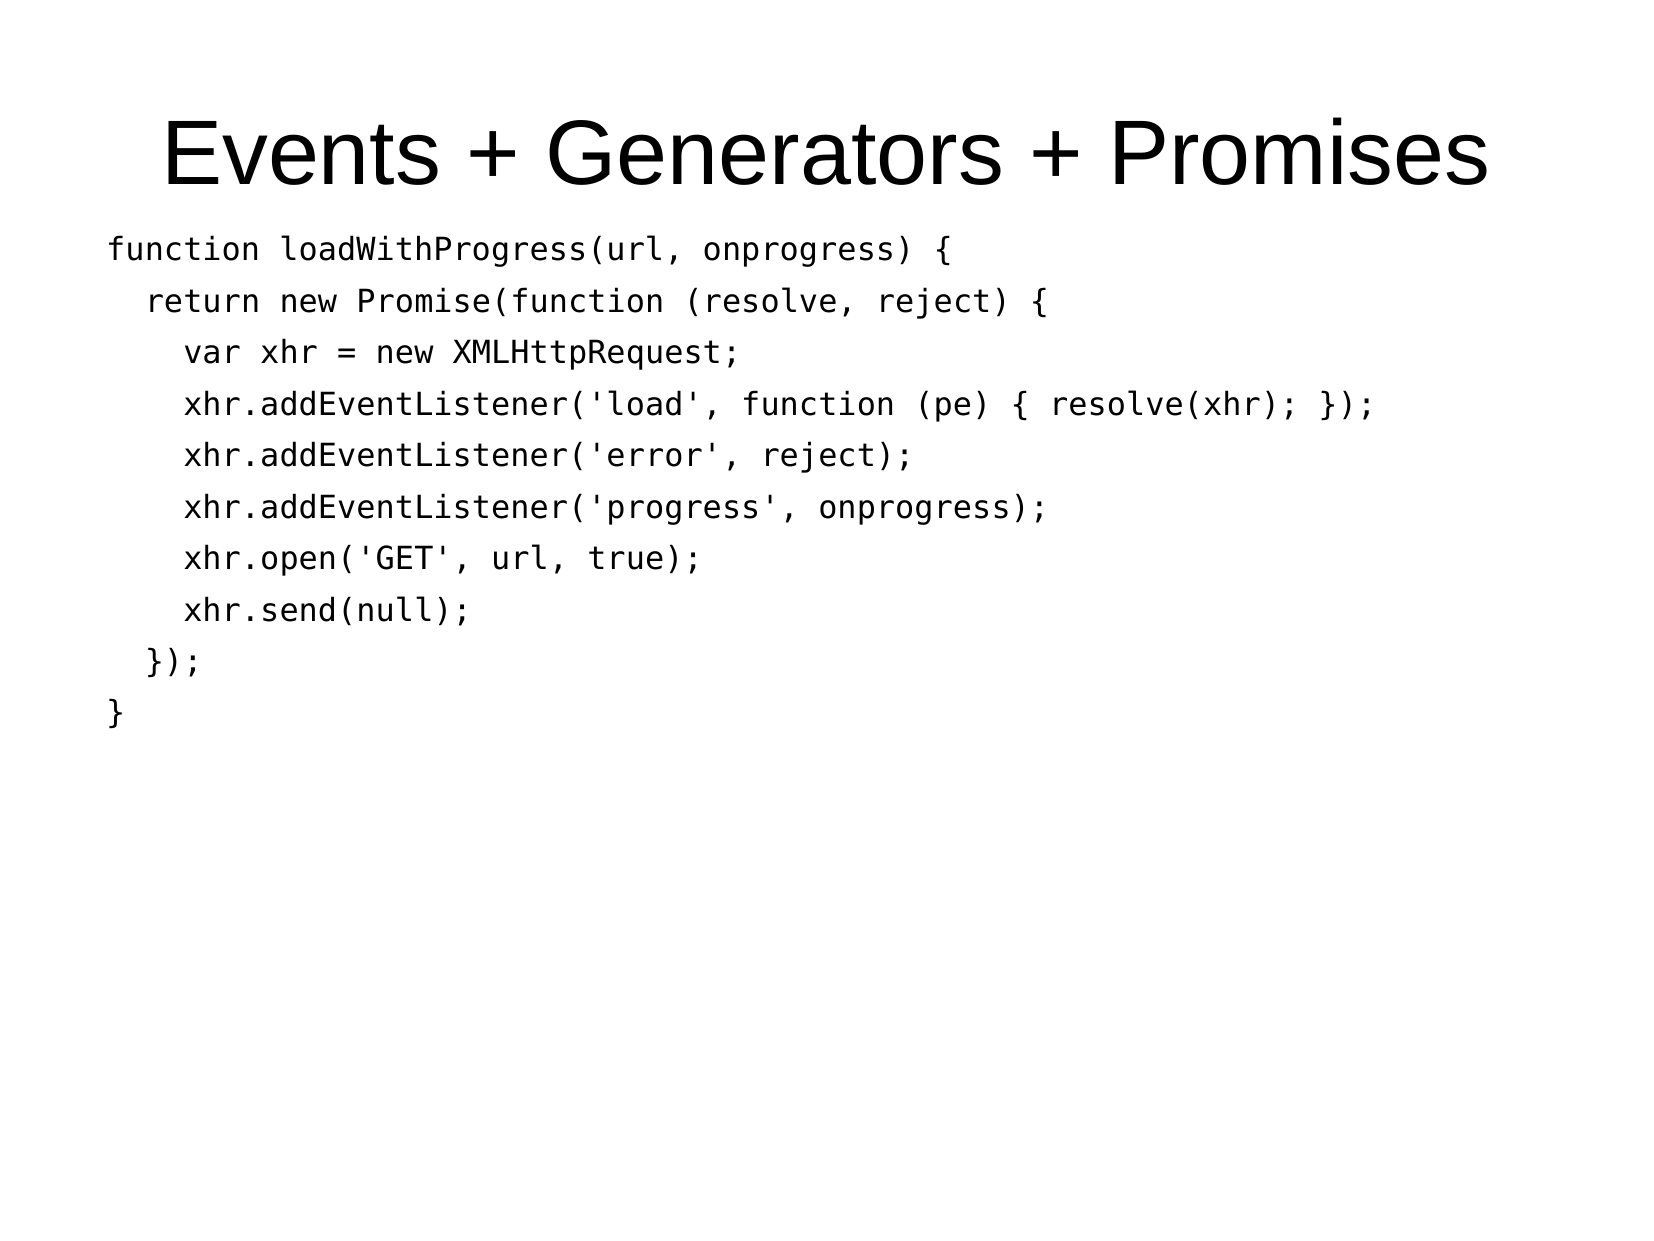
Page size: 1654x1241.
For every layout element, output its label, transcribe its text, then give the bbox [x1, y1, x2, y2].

list function loadWithProgress(url, onprogress) { return new Promise(function (resolve, reject) { var xhr = new XMLHttpRequest; xhr.addEventListener('load', function (pe) { resolve(xhr); }); xhr.addEventListener('error', reject); xhr.addEventListener('progress', onprogress); xhr.open('GET', url, true); xhr.send(null); }); } var load = async(function *(url, onprogress) { return yield loadWithProgress(url, onprogress || function (pe) { console.log(Math.floor(((pe.loaded / pe.total) || 0) * 100) + '%'); }); }); load('/img/activity-launcher.png').then(function (pe) { console.log(pe.currentTarget.getResponseHeader('Content-Type')); }); [106, 231, 1595, 1156]
title Events + Generators + Promises [82, 49, 1571, 257]
